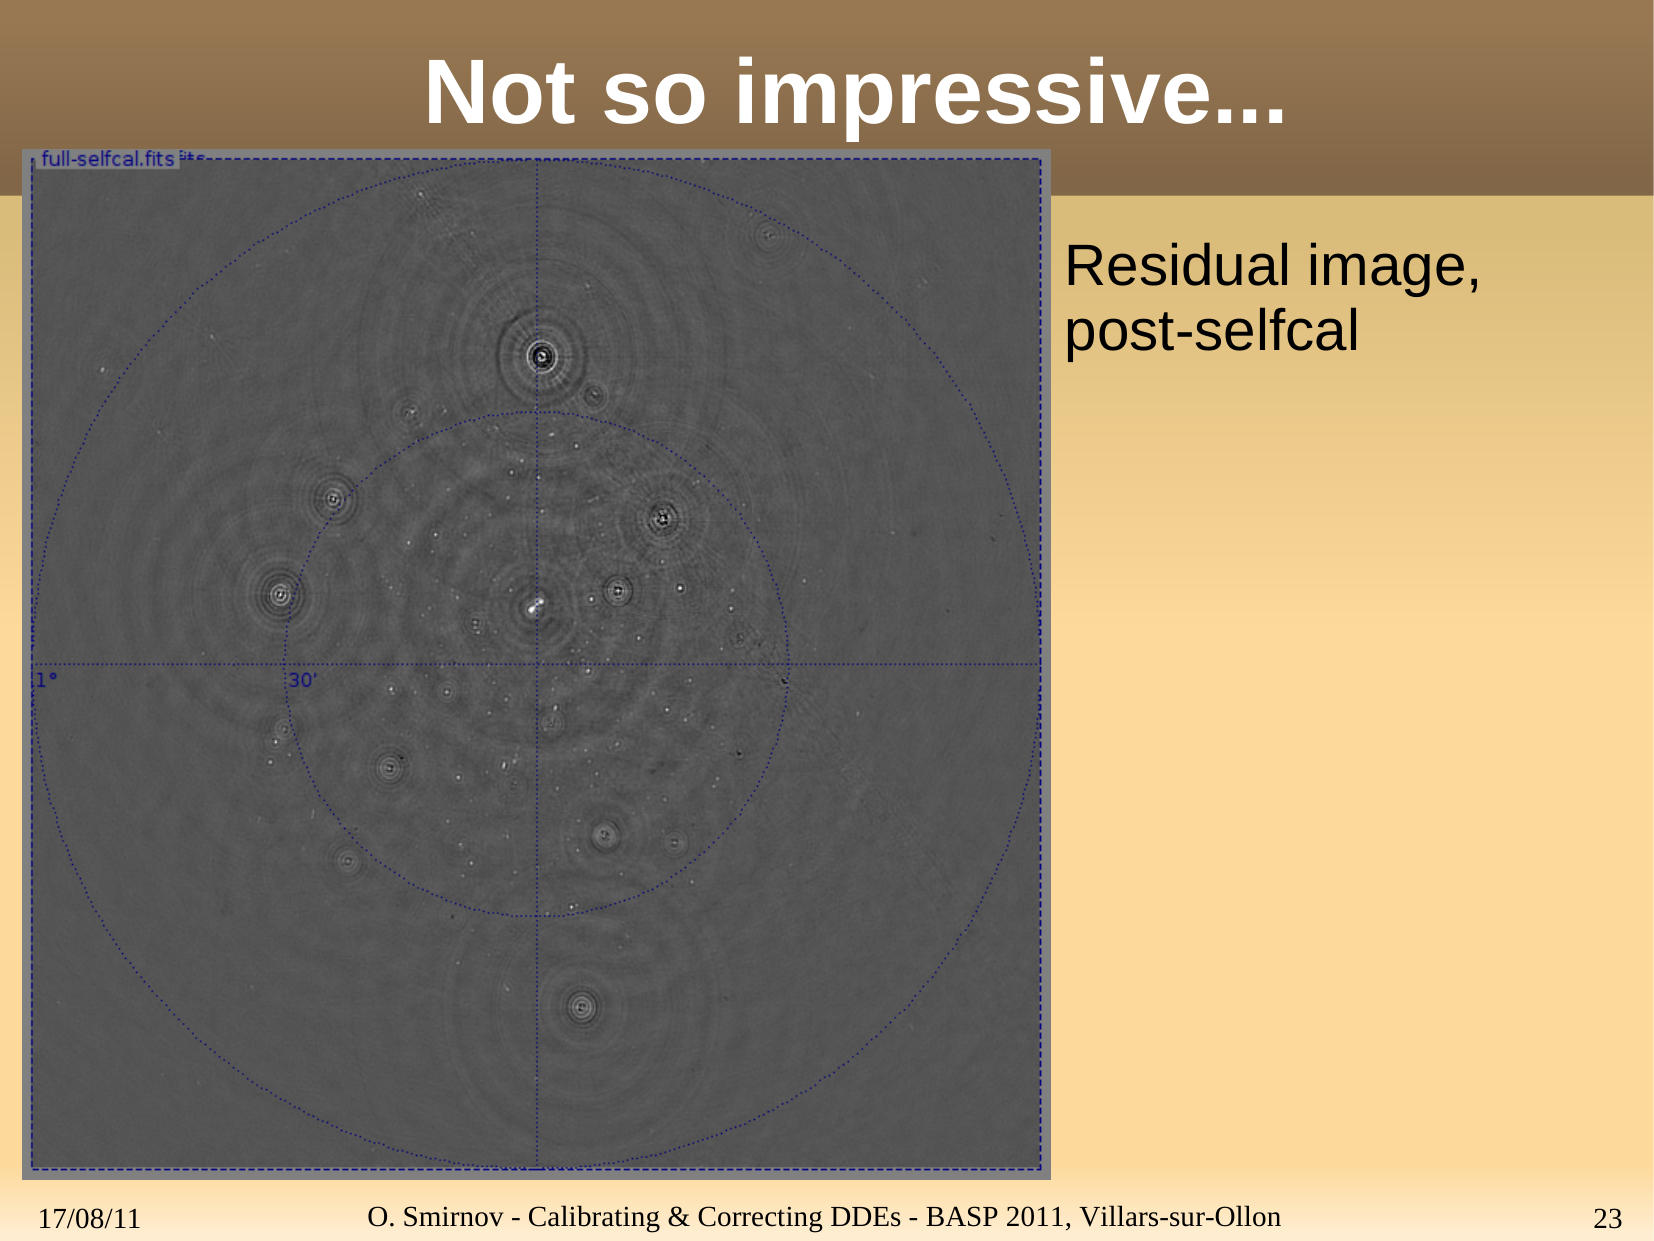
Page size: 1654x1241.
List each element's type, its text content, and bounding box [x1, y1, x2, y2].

title Not so impressive... [112, 0, 1601, 188]
text_box Residual image, post-selfcal [1050, 225, 1613, 370]
picture [0, 0, 1654, 1241]
